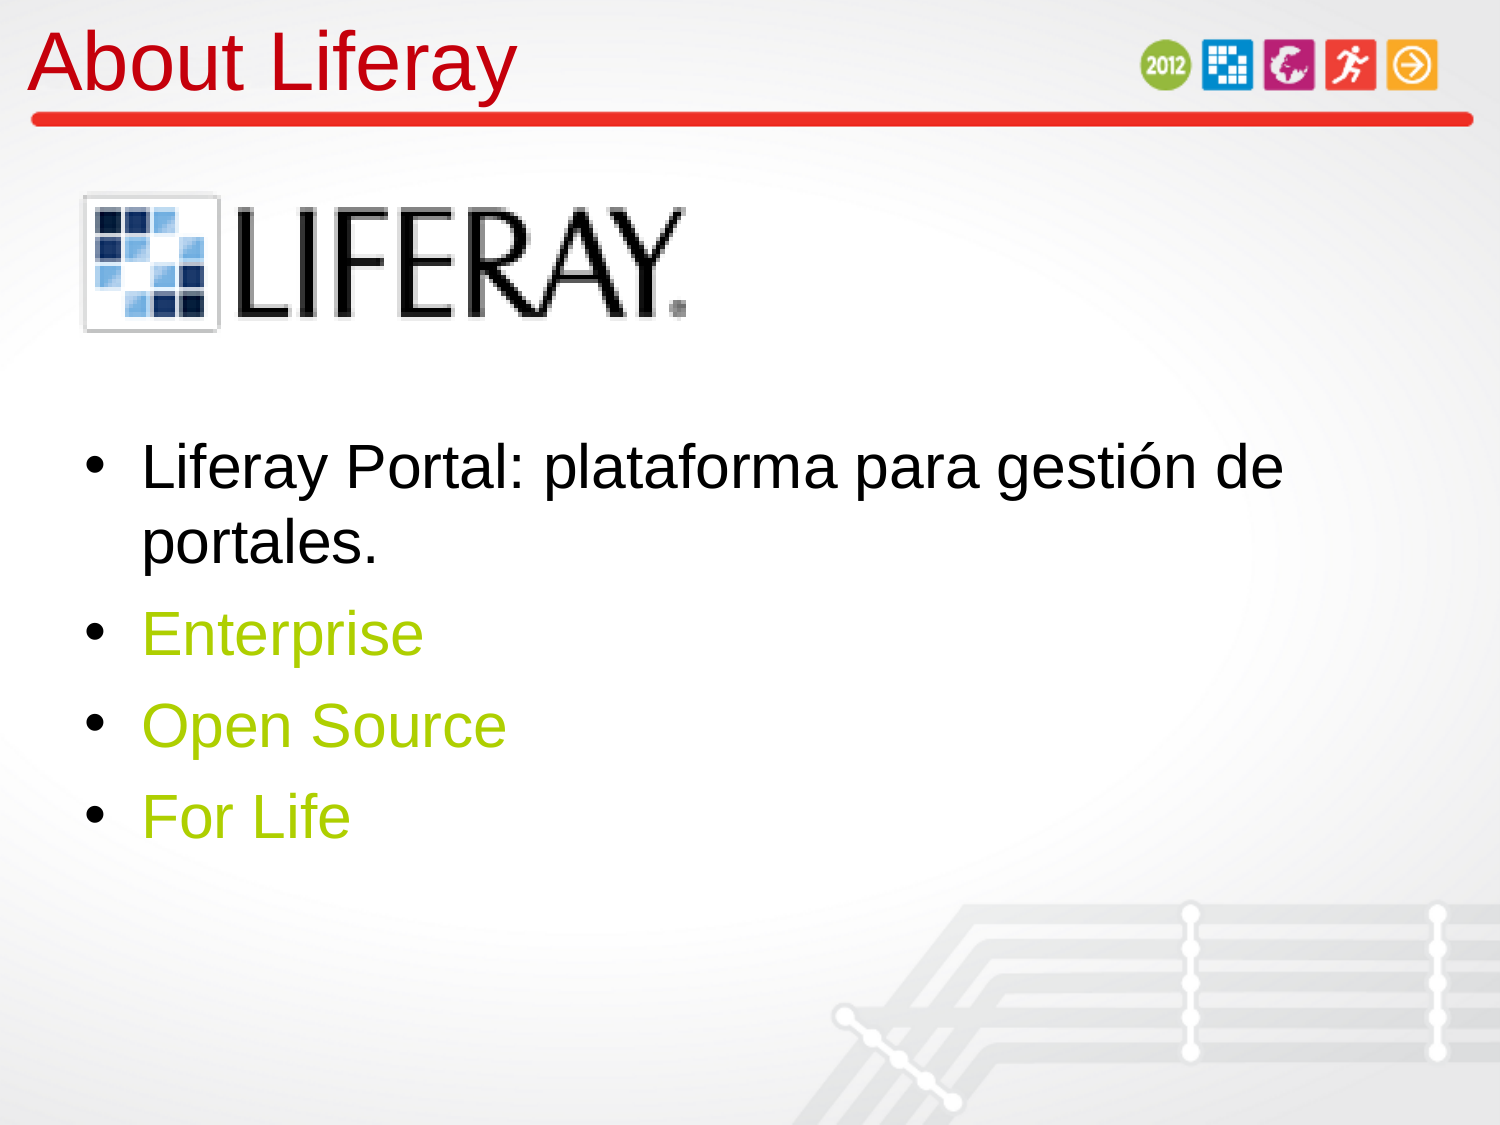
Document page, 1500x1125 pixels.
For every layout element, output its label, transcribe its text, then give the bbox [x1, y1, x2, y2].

title About Liferay [12, 0, 976, 121]
picture [0, 0, 1500, 1125]
list Liferay Portal: plataforma para gestión de portales. Enterprise Open Source For Life [69, 411, 1470, 976]
